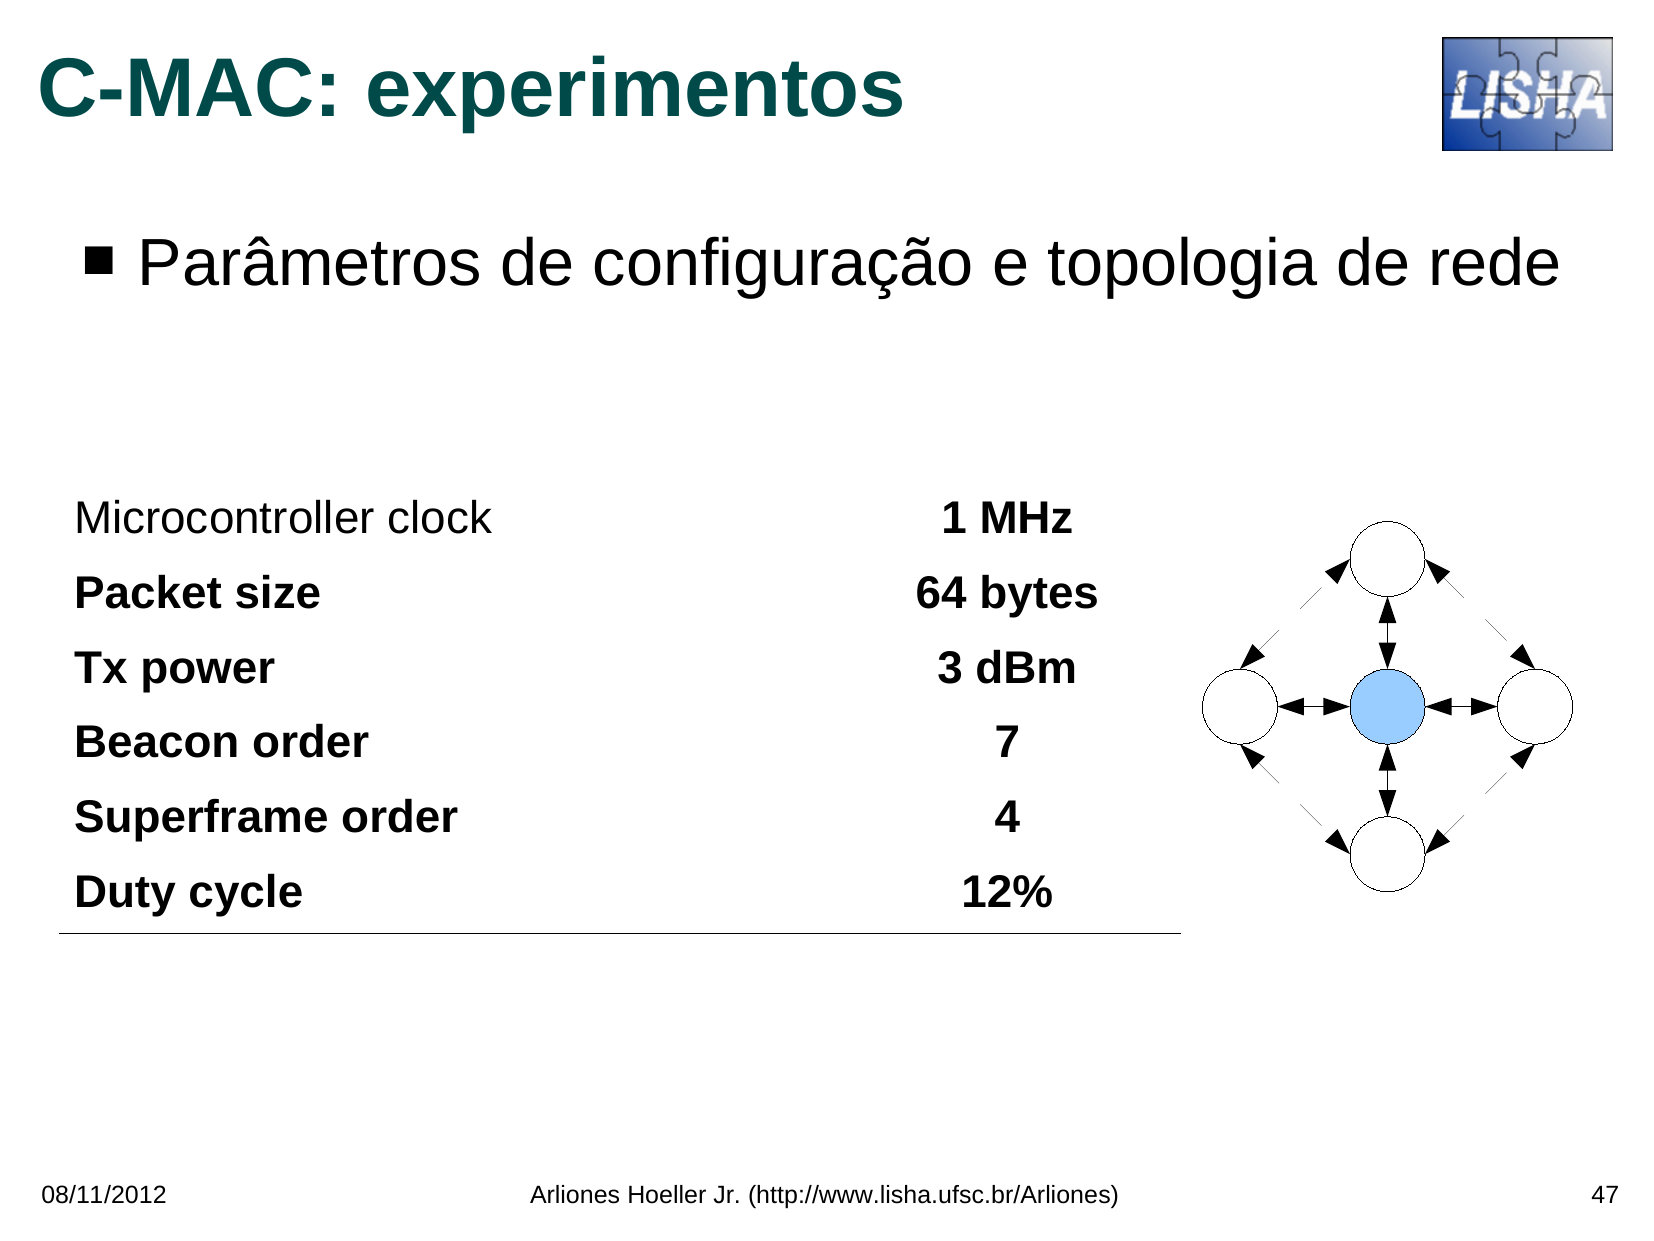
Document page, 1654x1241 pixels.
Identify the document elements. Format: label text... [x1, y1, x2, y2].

title C-MAC: experimentos [37, 37, 1426, 151]
table_header Microcontroller clock [60, 486, 834, 559]
text_box [1350, 669, 1426, 745]
list Parâmetros de configuração e topologia de rede [37, 225, 1613, 381]
table_cell Packet size [60, 560, 834, 634]
table_header 1 MHz [835, 486, 1181, 559]
table_cell 12% [835, 859, 1181, 933]
table_cell Superframe order [60, 784, 834, 858]
table_cell 64 bytes [835, 560, 1181, 634]
table_cell 3 dBm [835, 635, 1181, 709]
table_cell Tx power [60, 635, 834, 709]
table_cell Beacon order [60, 710, 834, 783]
picture [1442, 37, 1613, 151]
table_cell 7 [835, 710, 1181, 783]
table_cell Duty cycle [60, 859, 834, 933]
table_cell 4 [835, 784, 1181, 858]
